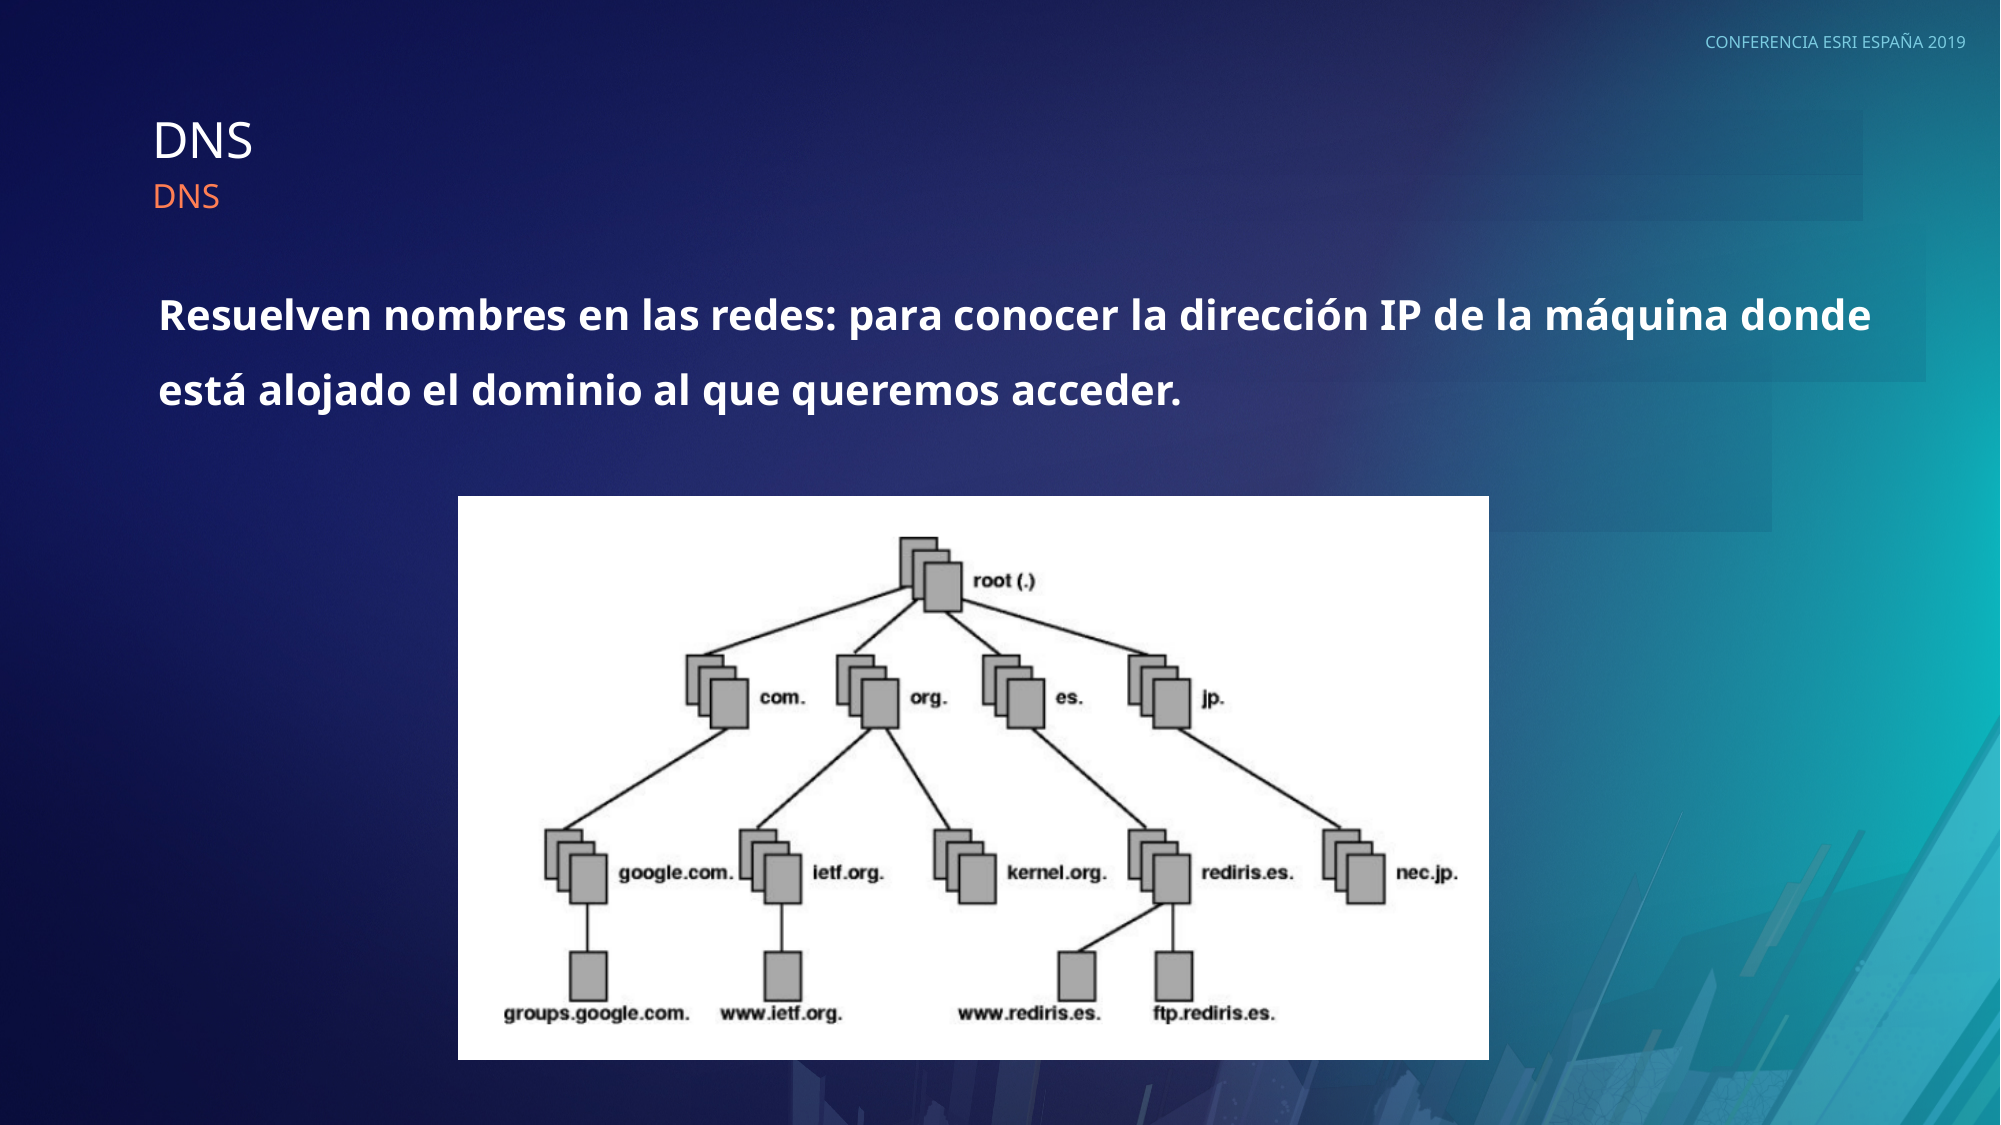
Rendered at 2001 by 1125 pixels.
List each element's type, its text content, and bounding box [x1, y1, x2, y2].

list [1087, 386, 1096, 391]
list [853, 386, 862, 391]
list [661, 394, 669, 401]
list [799, 387, 808, 400]
list [962, 387, 972, 400]
list [764, 386, 773, 391]
list [266, 394, 274, 401]
list [166, 386, 175, 391]
list [1112, 387, 1121, 400]
list [394, 387, 404, 400]
list DNS [137, 174, 1863, 221]
list [1138, 386, 1147, 391]
list [367, 387, 376, 400]
list [479, 387, 488, 400]
list [827, 382, 836, 400]
list [896, 386, 905, 391]
title DNS [137, 110, 1863, 174]
list [625, 387, 635, 400]
list [137, 382, 1772, 532]
list [710, 387, 719, 400]
list [342, 394, 350, 401]
list [304, 387, 314, 400]
list [1019, 394, 1027, 401]
picture [0, 0, 2000, 1125]
list Resuelven nombres en las redes: para conocer la dirección IP de la máquina donde está alojado el dominio al que queremos acceder. [106, 224, 1926, 382]
list [430, 386, 439, 391]
list [737, 382, 746, 400]
list [230, 394, 238, 401]
list [505, 387, 515, 400]
